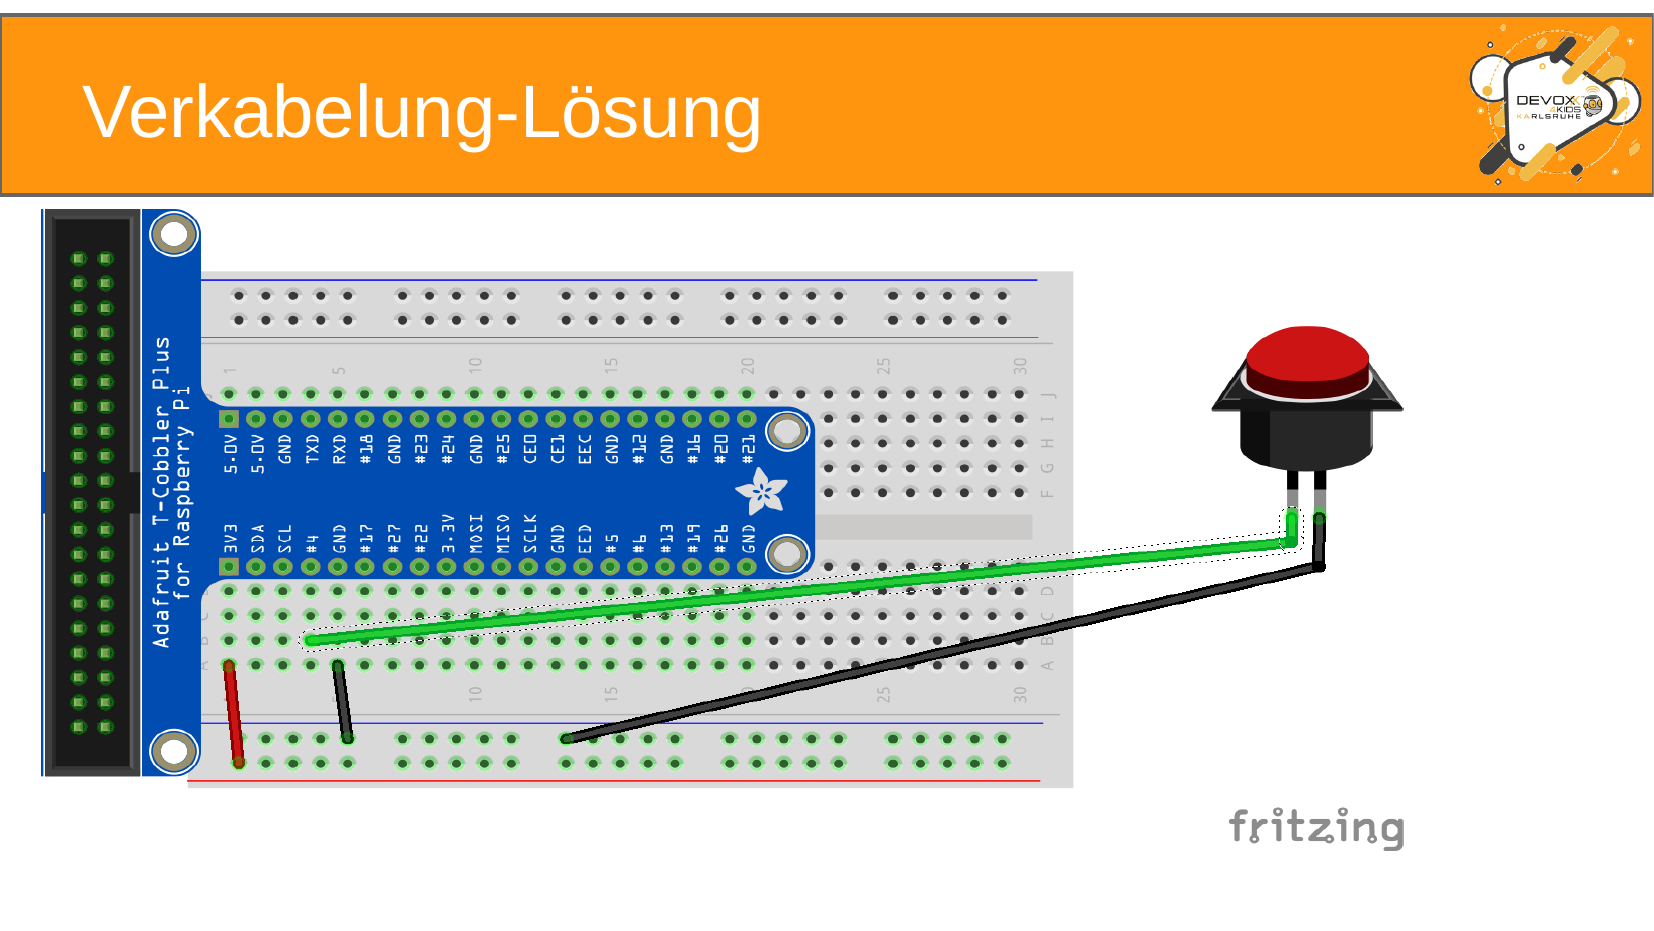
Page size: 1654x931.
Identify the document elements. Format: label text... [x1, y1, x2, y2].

picture [41, 209, 1404, 851]
title Verkabelung-Lösung [82, 35, 1235, 189]
picture [1455, 14, 1654, 195]
